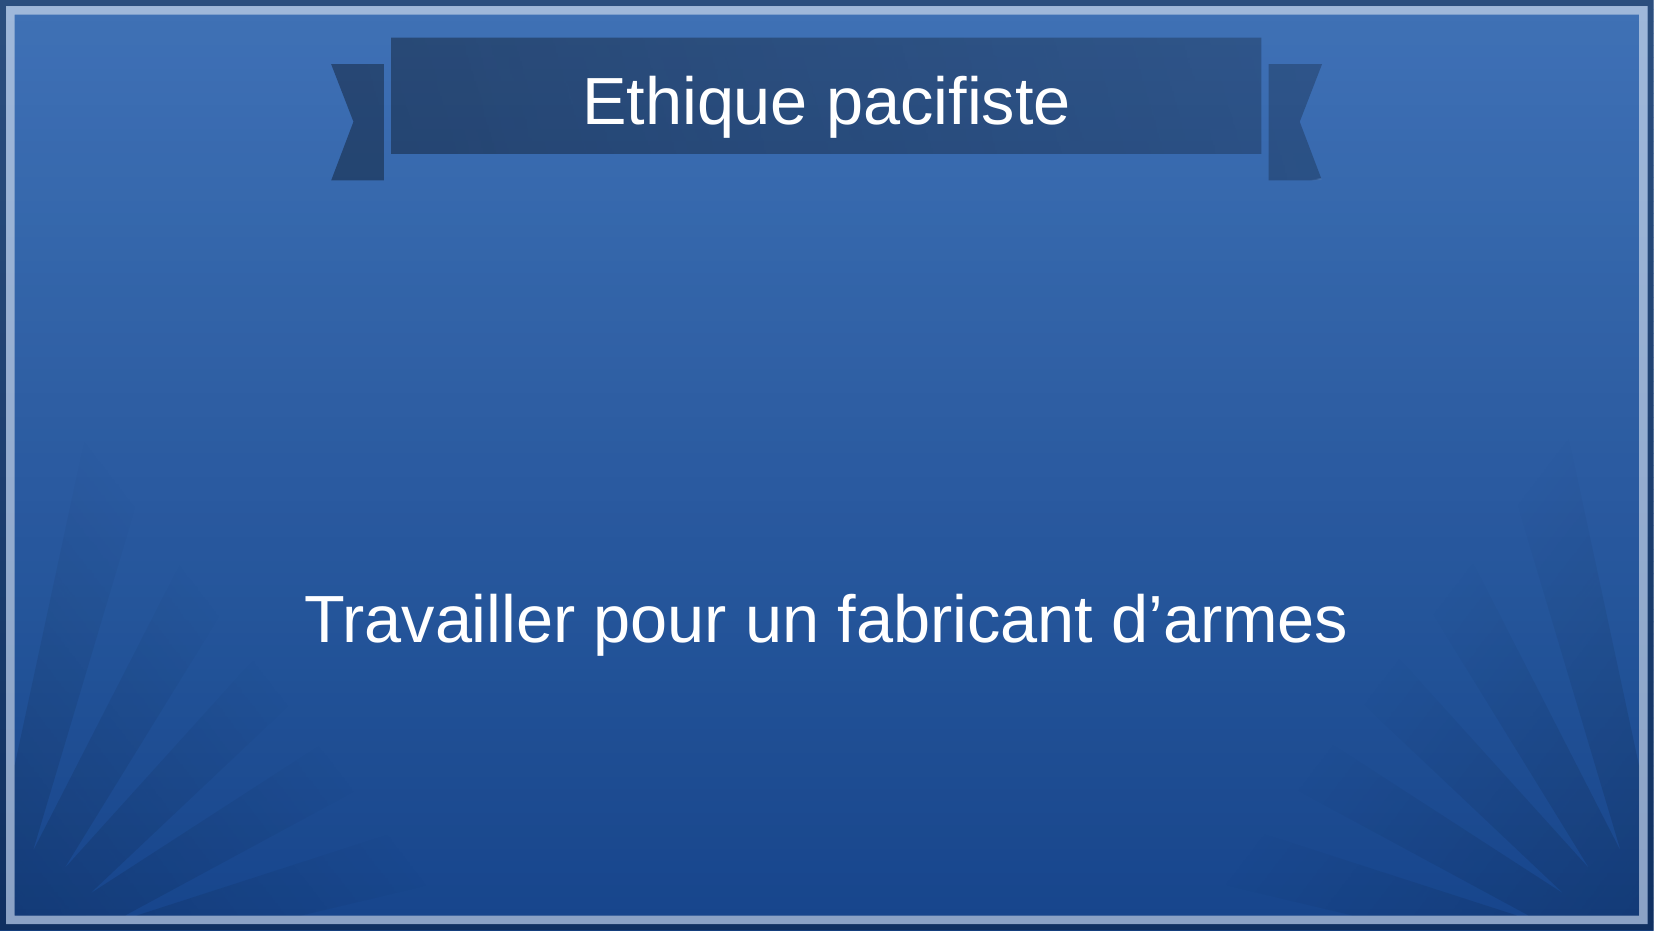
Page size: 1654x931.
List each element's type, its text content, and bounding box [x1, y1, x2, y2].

text_box Ethique pacifiste [82, 45, 1571, 150]
text_box Travailler pour un fabricant d’armes [82, 575, 1571, 657]
